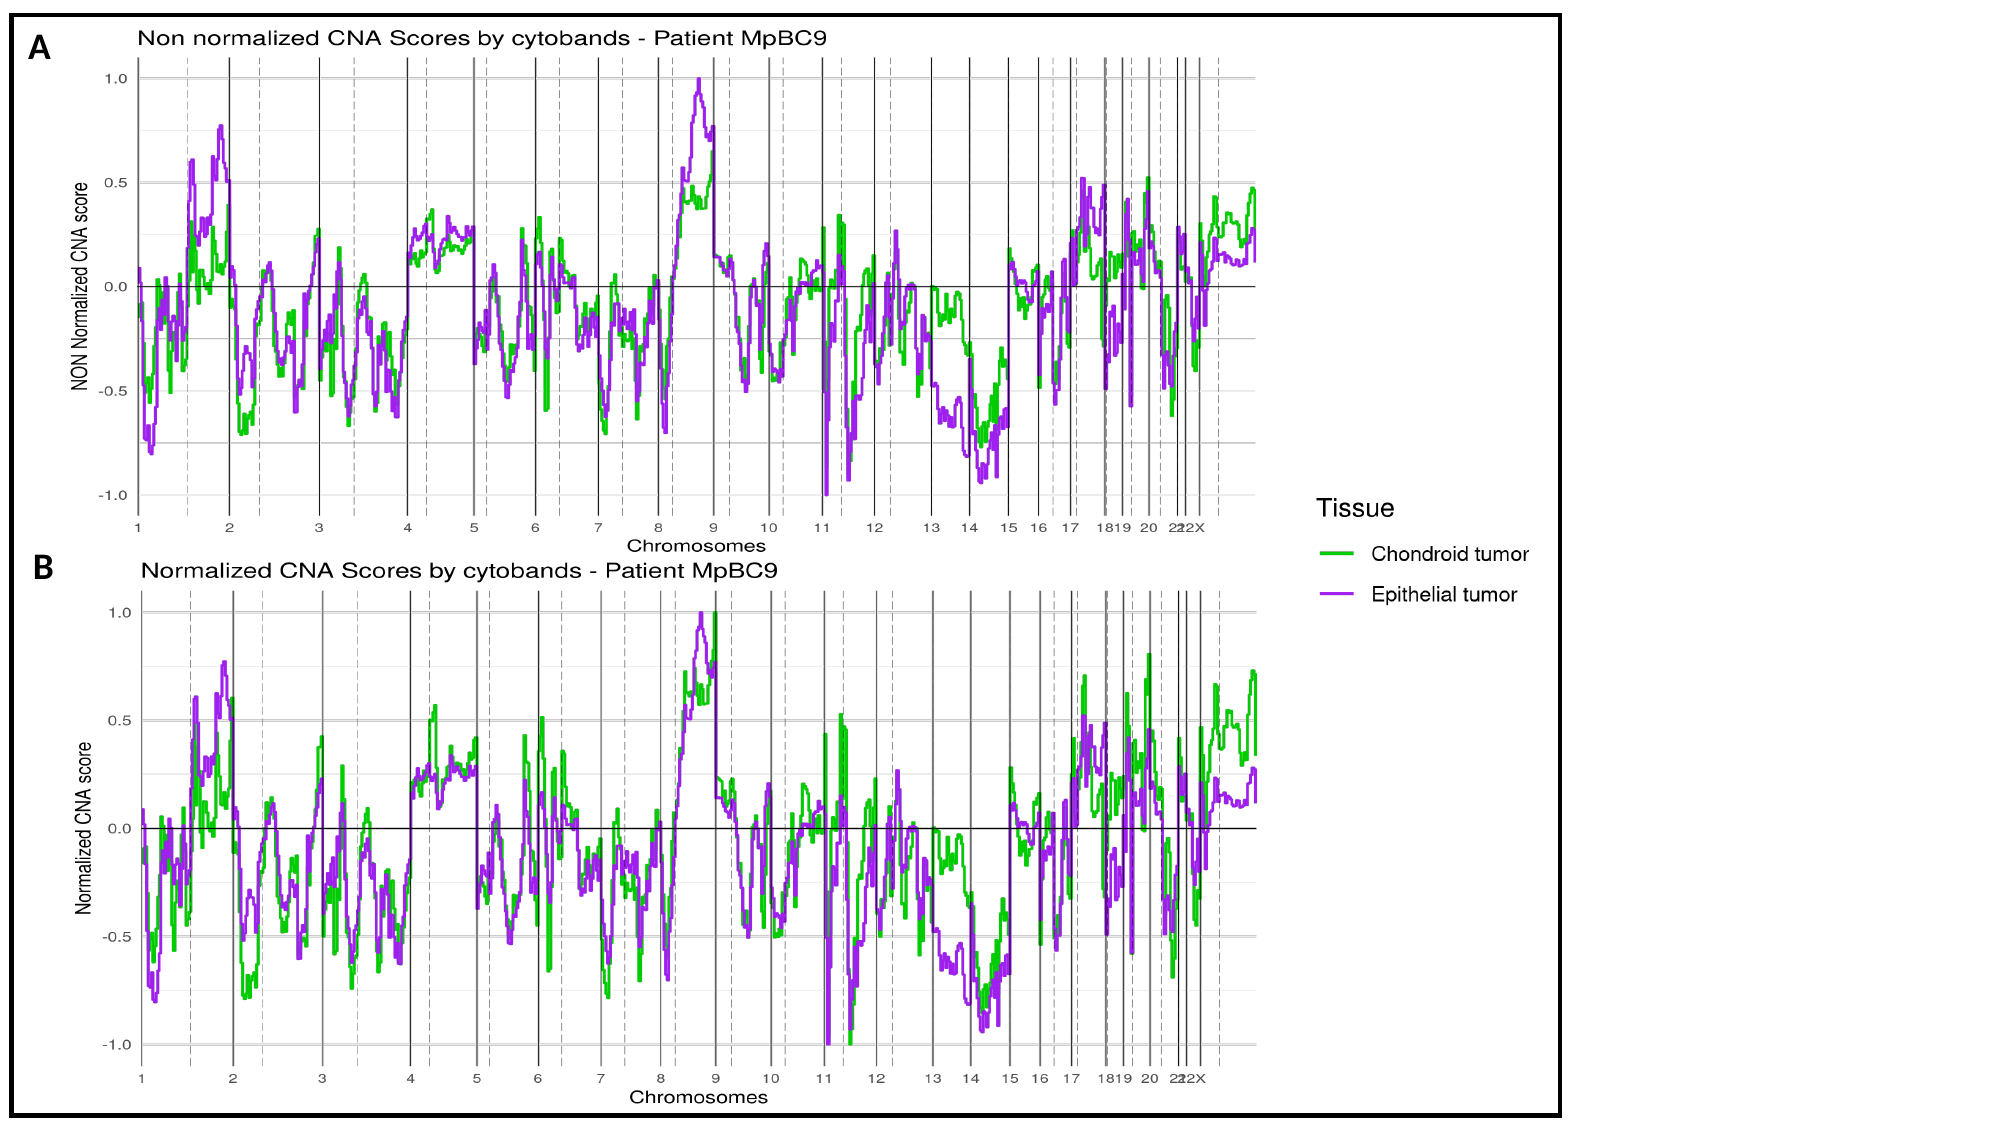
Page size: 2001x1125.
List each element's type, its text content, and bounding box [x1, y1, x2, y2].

picture [60, 22, 1287, 1113]
text_box B [18, 534, 66, 595]
picture [1312, 479, 1556, 616]
text_box A [13, 14, 62, 75]
